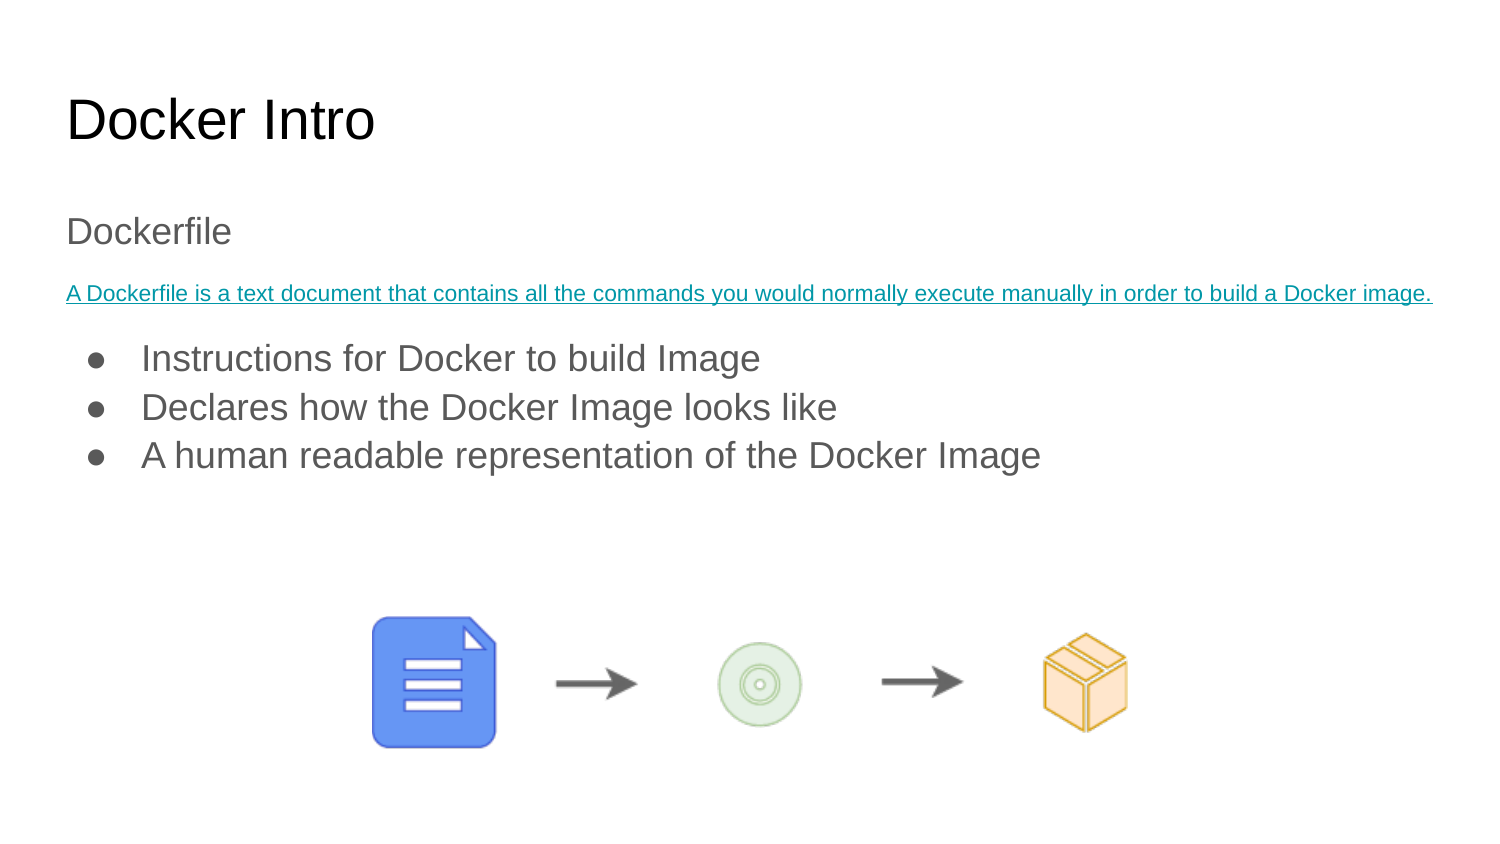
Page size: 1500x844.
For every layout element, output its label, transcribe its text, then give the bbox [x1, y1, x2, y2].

title Docker Intro [51, 72, 1449, 167]
list Dockerfile A Dockerfile is a text document that contains all the commands you would normally execute manually in order to build a Docker image. Instructions for Docker to build Image Declares how the Docker Image looks like A human readable representation of the Docker Image [51, 189, 1449, 750]
picture [372, 616, 1128, 750]
